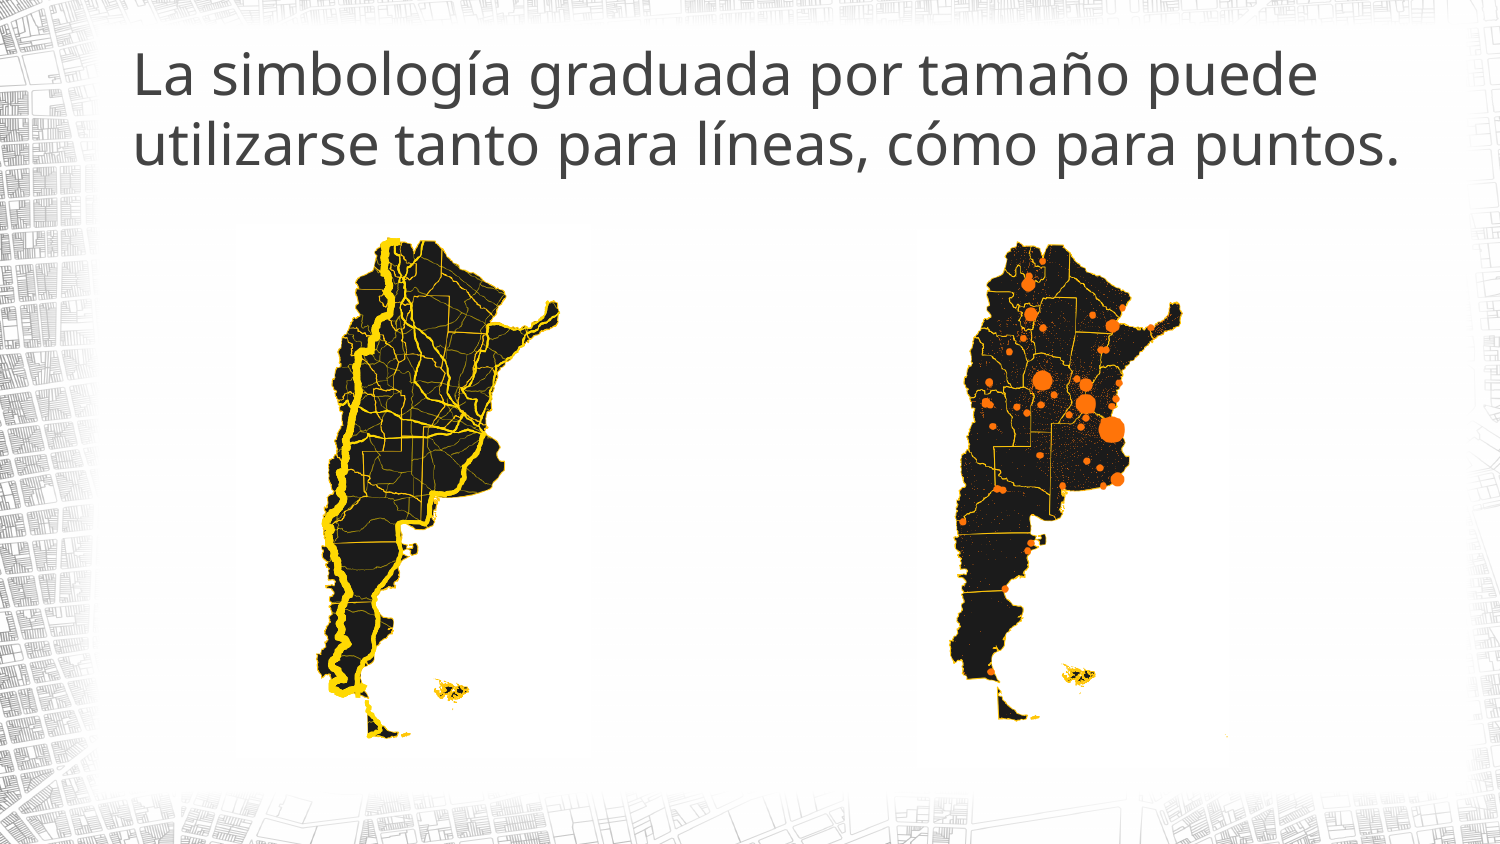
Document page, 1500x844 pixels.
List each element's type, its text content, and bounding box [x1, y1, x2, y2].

text_box La simbología graduada por tamaño puede utilizarse tanto para líneas, cómo para puntos. [118, 29, 1500, 185]
picture [0, 0, 1500, 844]
